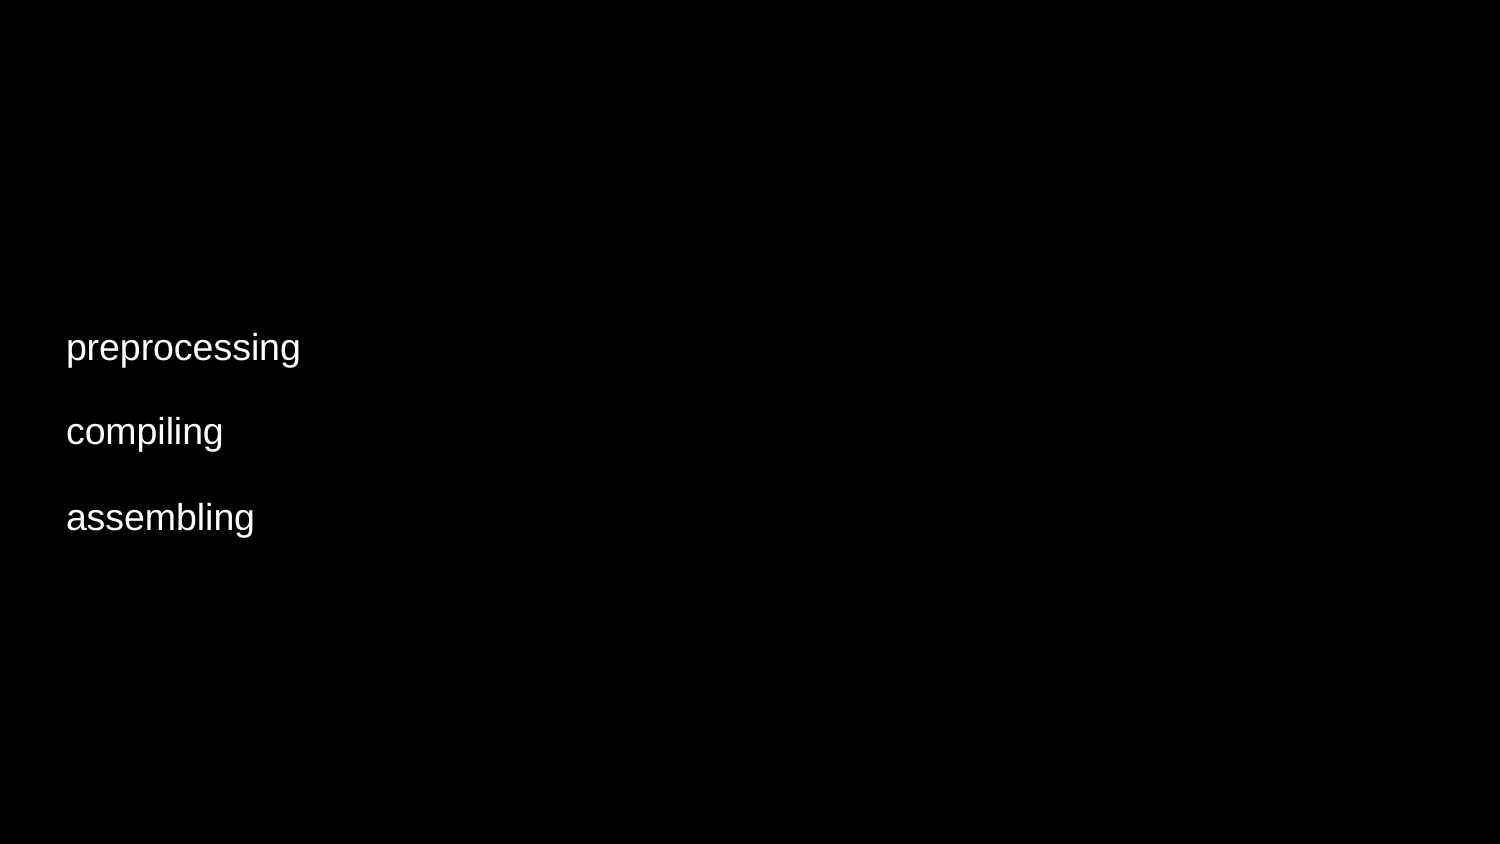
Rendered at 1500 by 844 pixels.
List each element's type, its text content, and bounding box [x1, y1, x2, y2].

list preprocessing compiling assembling linking [51, 189, 1449, 750]
